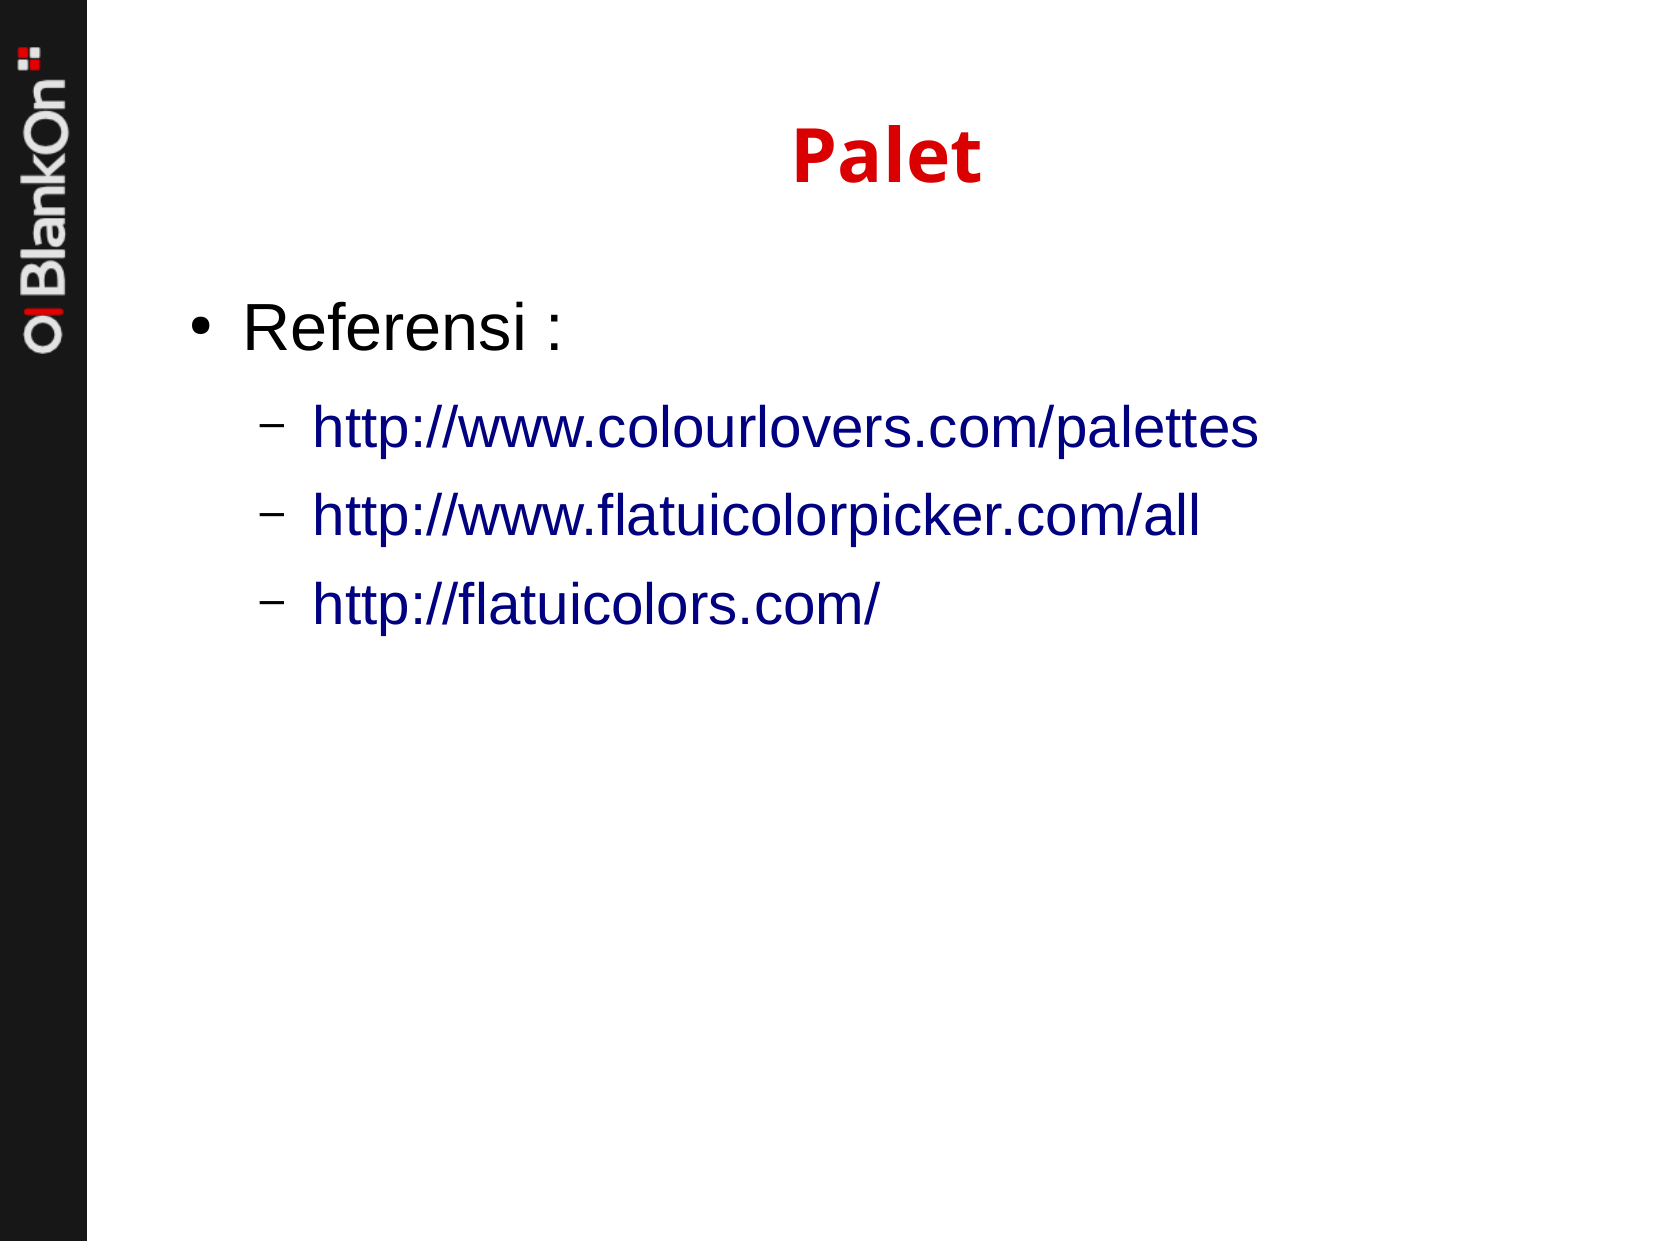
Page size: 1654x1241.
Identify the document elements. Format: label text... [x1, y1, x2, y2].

list Referensi : http://www.colourlovers.com/palettes http://www.flatuicolorpicker.com/all http://flatuicolors.com/ [171, 290, 1589, 1182]
title Palet [124, 49, 1613, 257]
picture [0, 0, 87, 1241]
